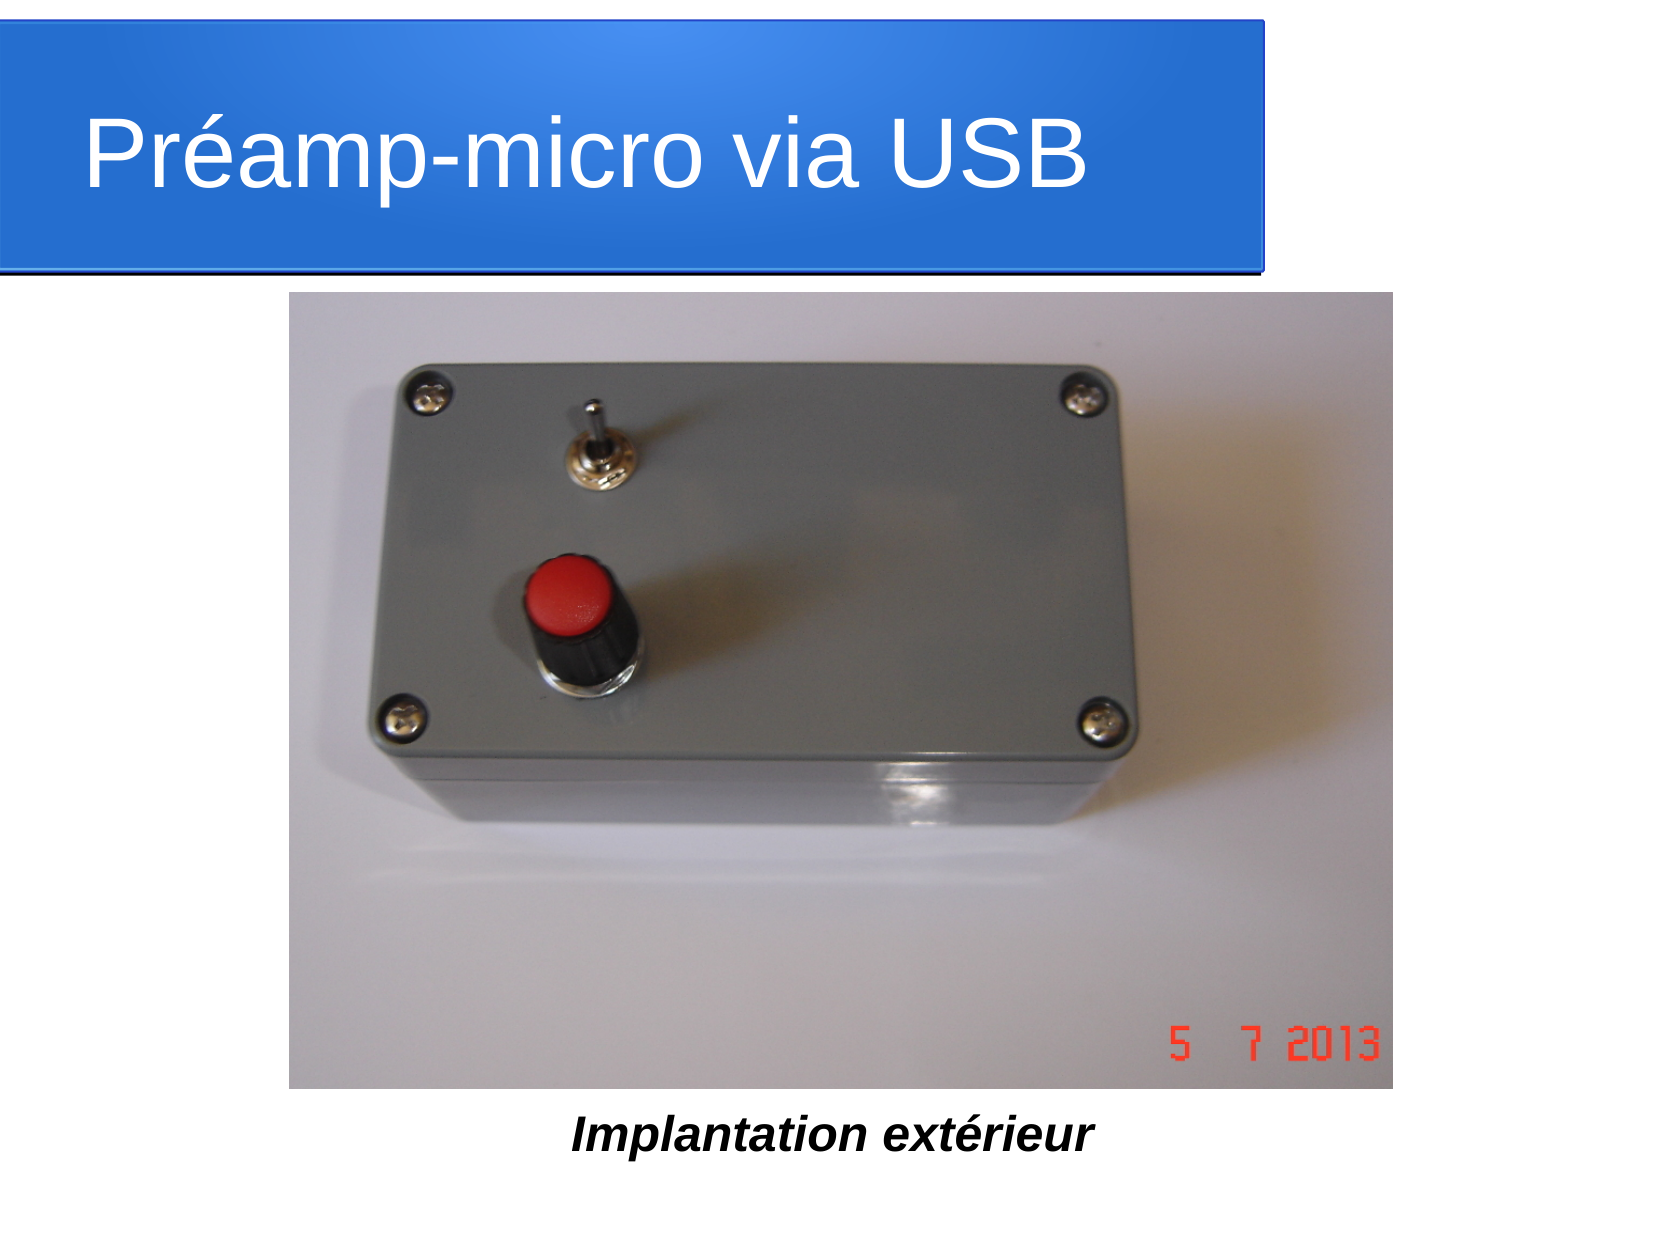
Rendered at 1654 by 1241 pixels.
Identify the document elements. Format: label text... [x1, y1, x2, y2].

text_box Implantation extérieur [307, 1098, 1359, 1169]
picture [289, 292, 1393, 1089]
title Préamp-micro via USB [82, 49, 1250, 257]
